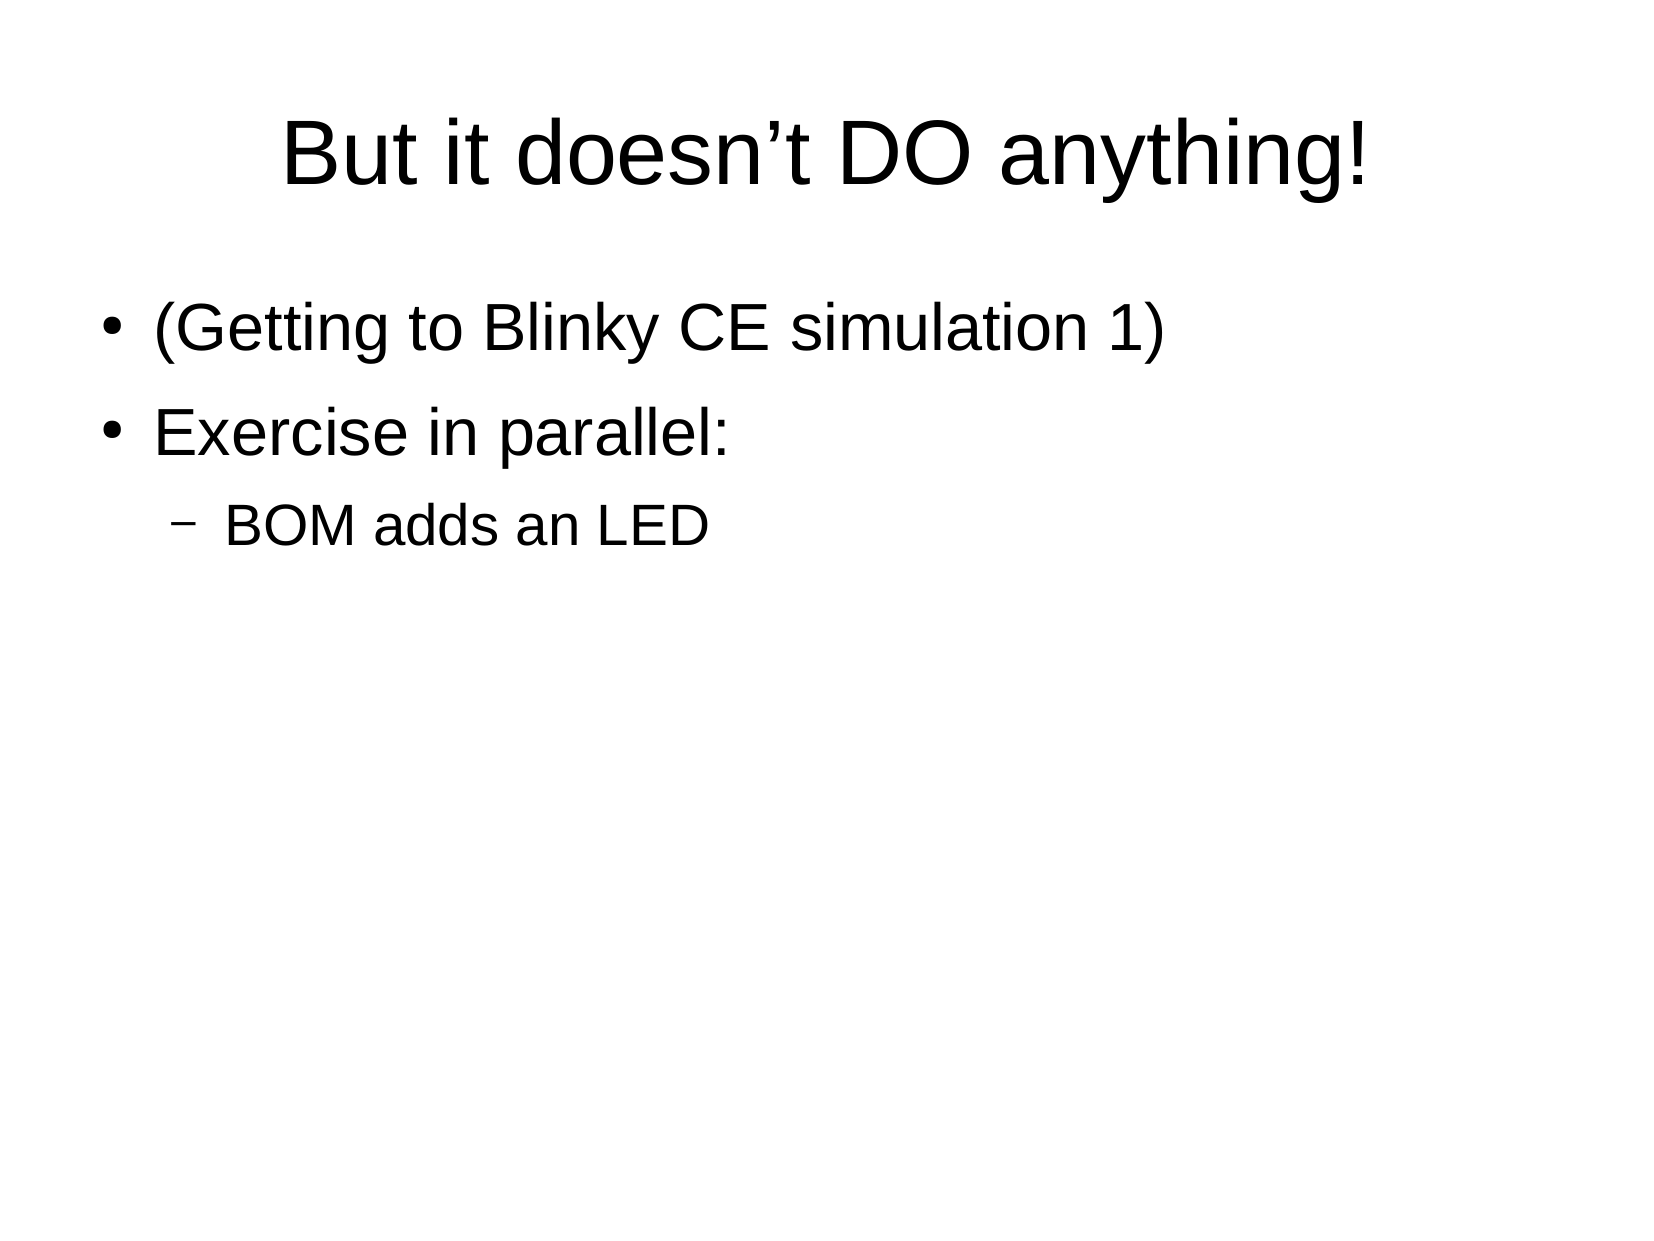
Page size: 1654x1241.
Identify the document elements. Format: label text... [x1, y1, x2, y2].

title But it doesn’t DO anything! [82, 49, 1571, 257]
list (Getting to Blinky CE simulation 1) Exercise in parallel: BOM adds an LED [82, 290, 1571, 1010]
